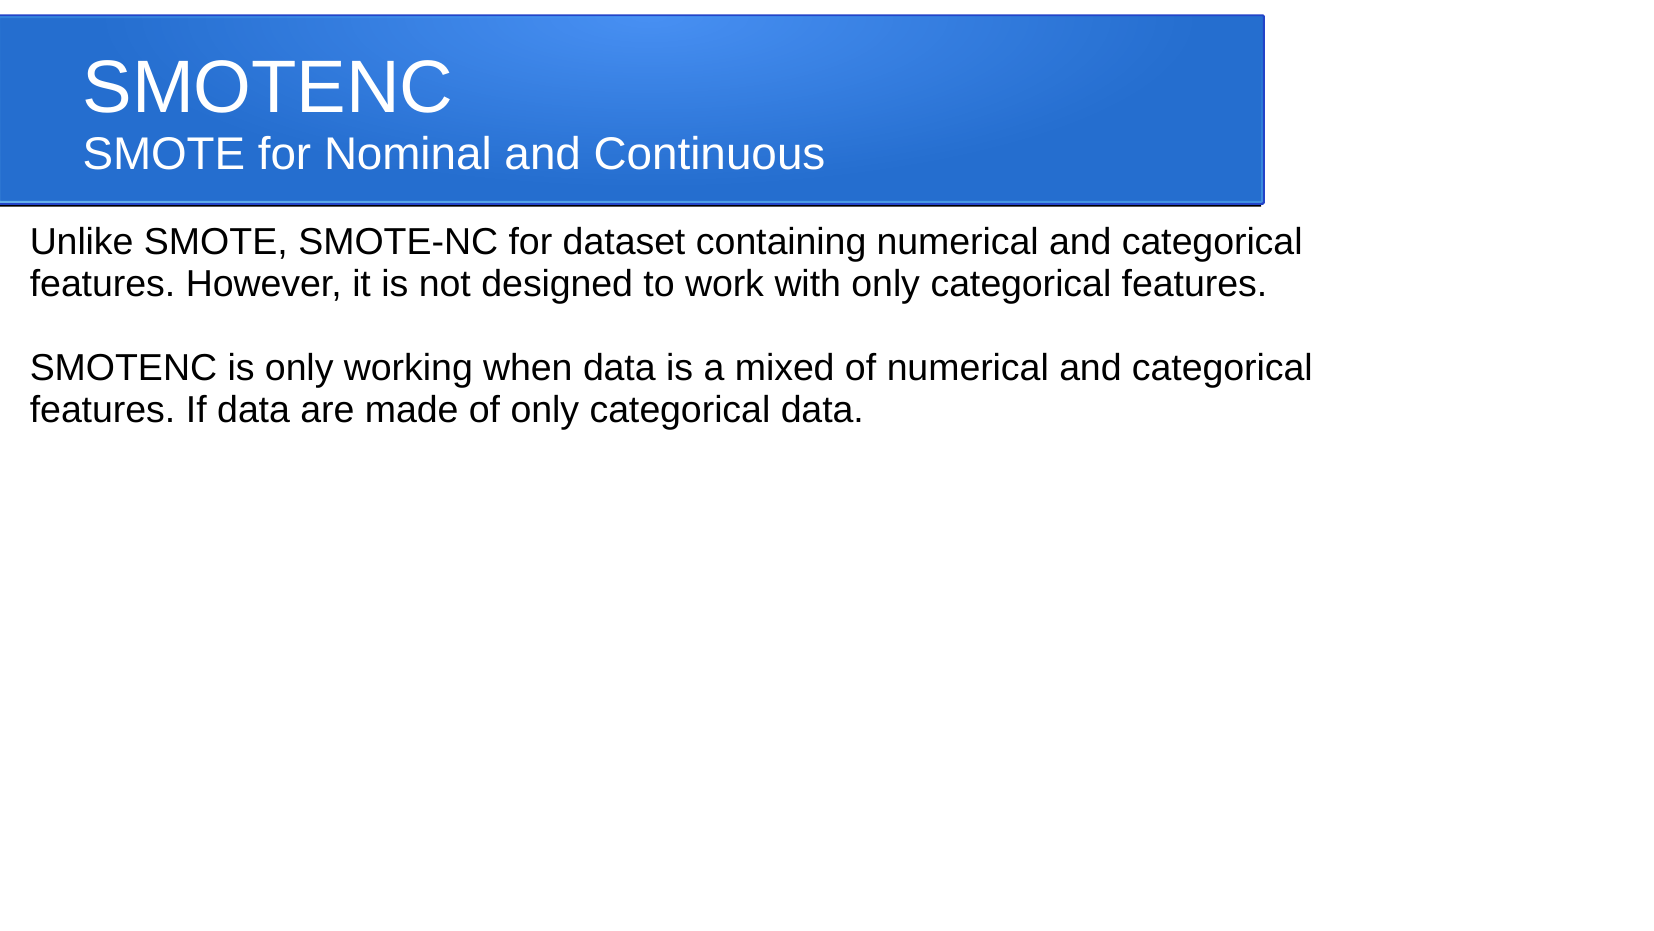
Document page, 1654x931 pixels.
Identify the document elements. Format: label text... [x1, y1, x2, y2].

text_box Unlike SMOTE, SMOTE-NC for dataset containing numerical and categorical features. However, it is not designed to work with only categorical features. SMOTENC is only working when data is a mixed of numerical and categorical features. If data are made of only categorical data. [15, 213, 1471, 901]
title SMOTENC SMOTE for Nominal and Continuous [82, 35, 1235, 189]
